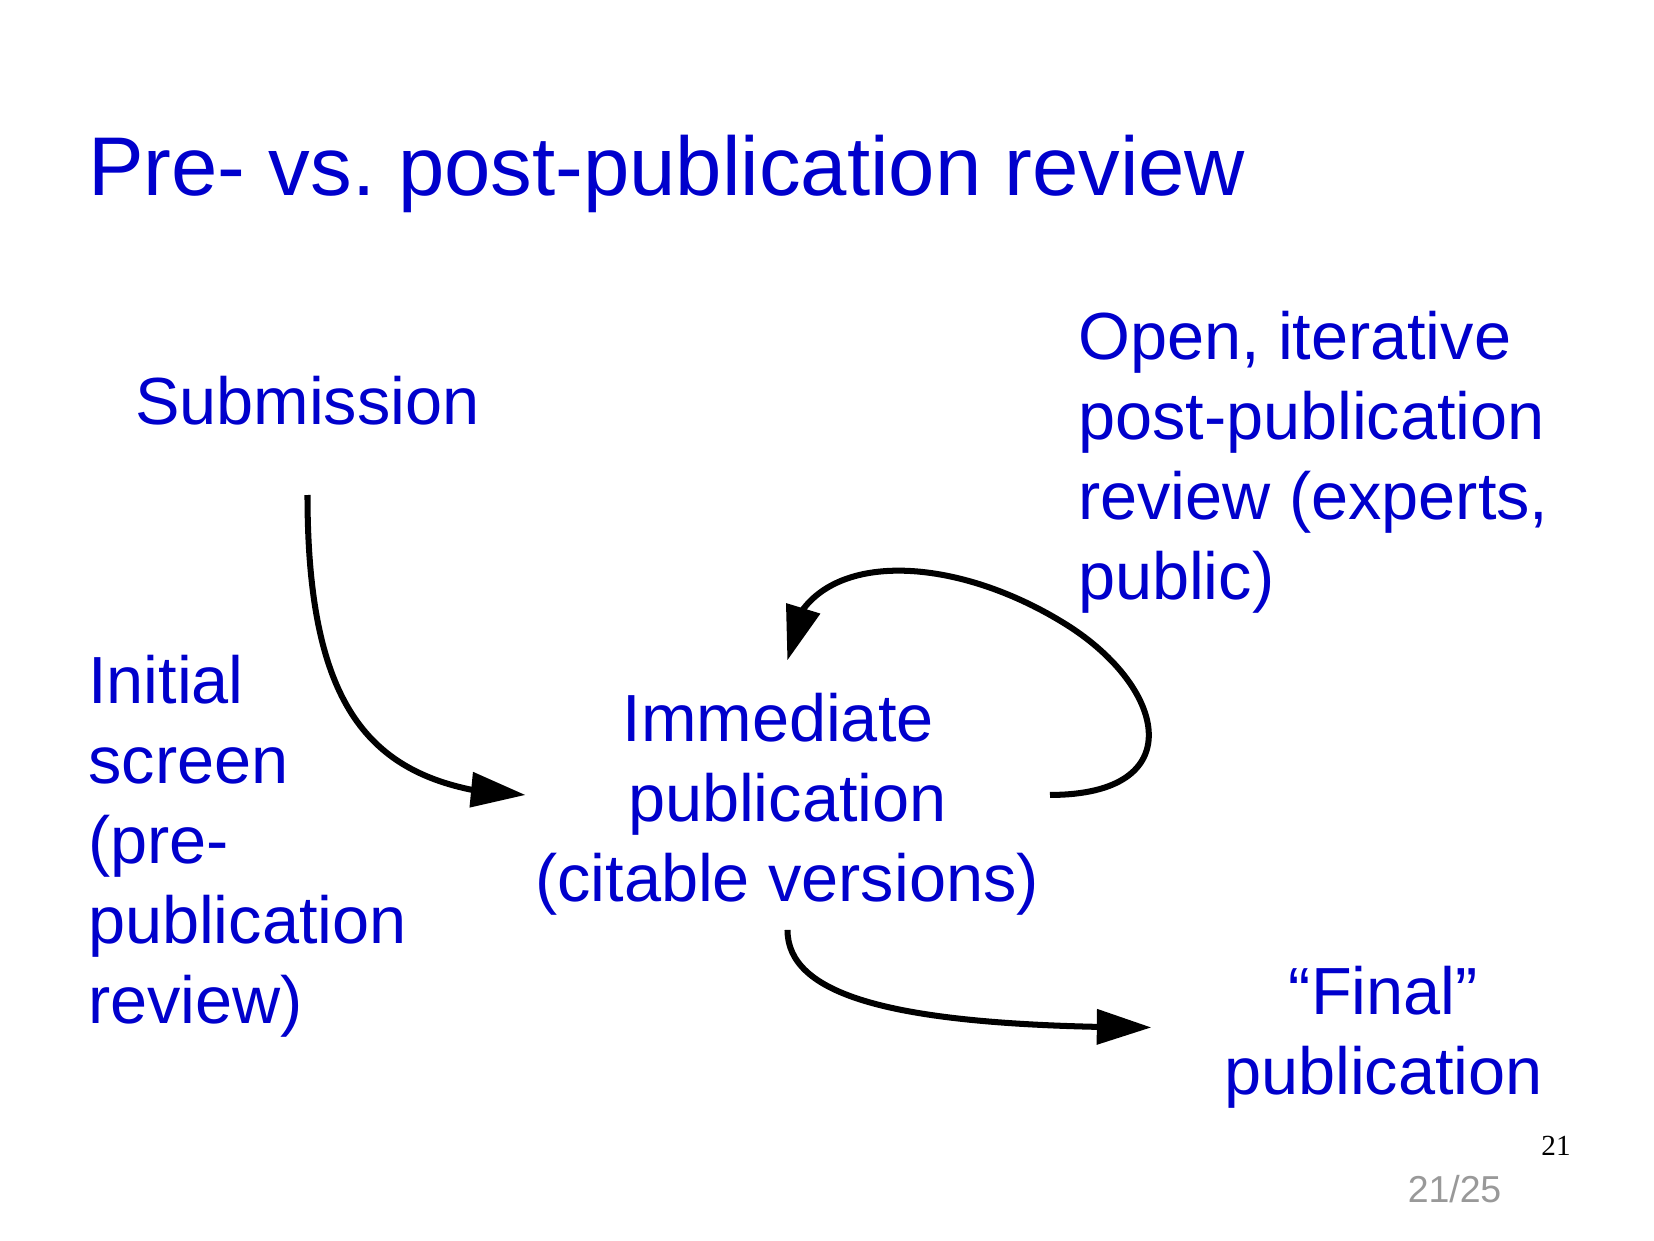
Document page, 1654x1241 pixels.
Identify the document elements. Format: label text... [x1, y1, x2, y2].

text_box Open, iterative post-publication review (experts, public) [1065, 286, 1588, 705]
text_box <number>/25 [1394, 1158, 1650, 1235]
text_box “Final” publication [1150, 929, 1616, 1126]
text_box Immediate publication (citable versions) [525, 659, 1051, 931]
text_box Initial screen (pre-publication review) [75, 630, 451, 1149]
text_box Open, iterative post-publication review (experts, public) [1065, 628, 1138, 705]
text_box Initial screen (pre-publication review) [323, 630, 451, 781]
text_box Pre- vs. post-publication review [75, 104, 1591, 249]
text_box Submission [75, 300, 541, 496]
